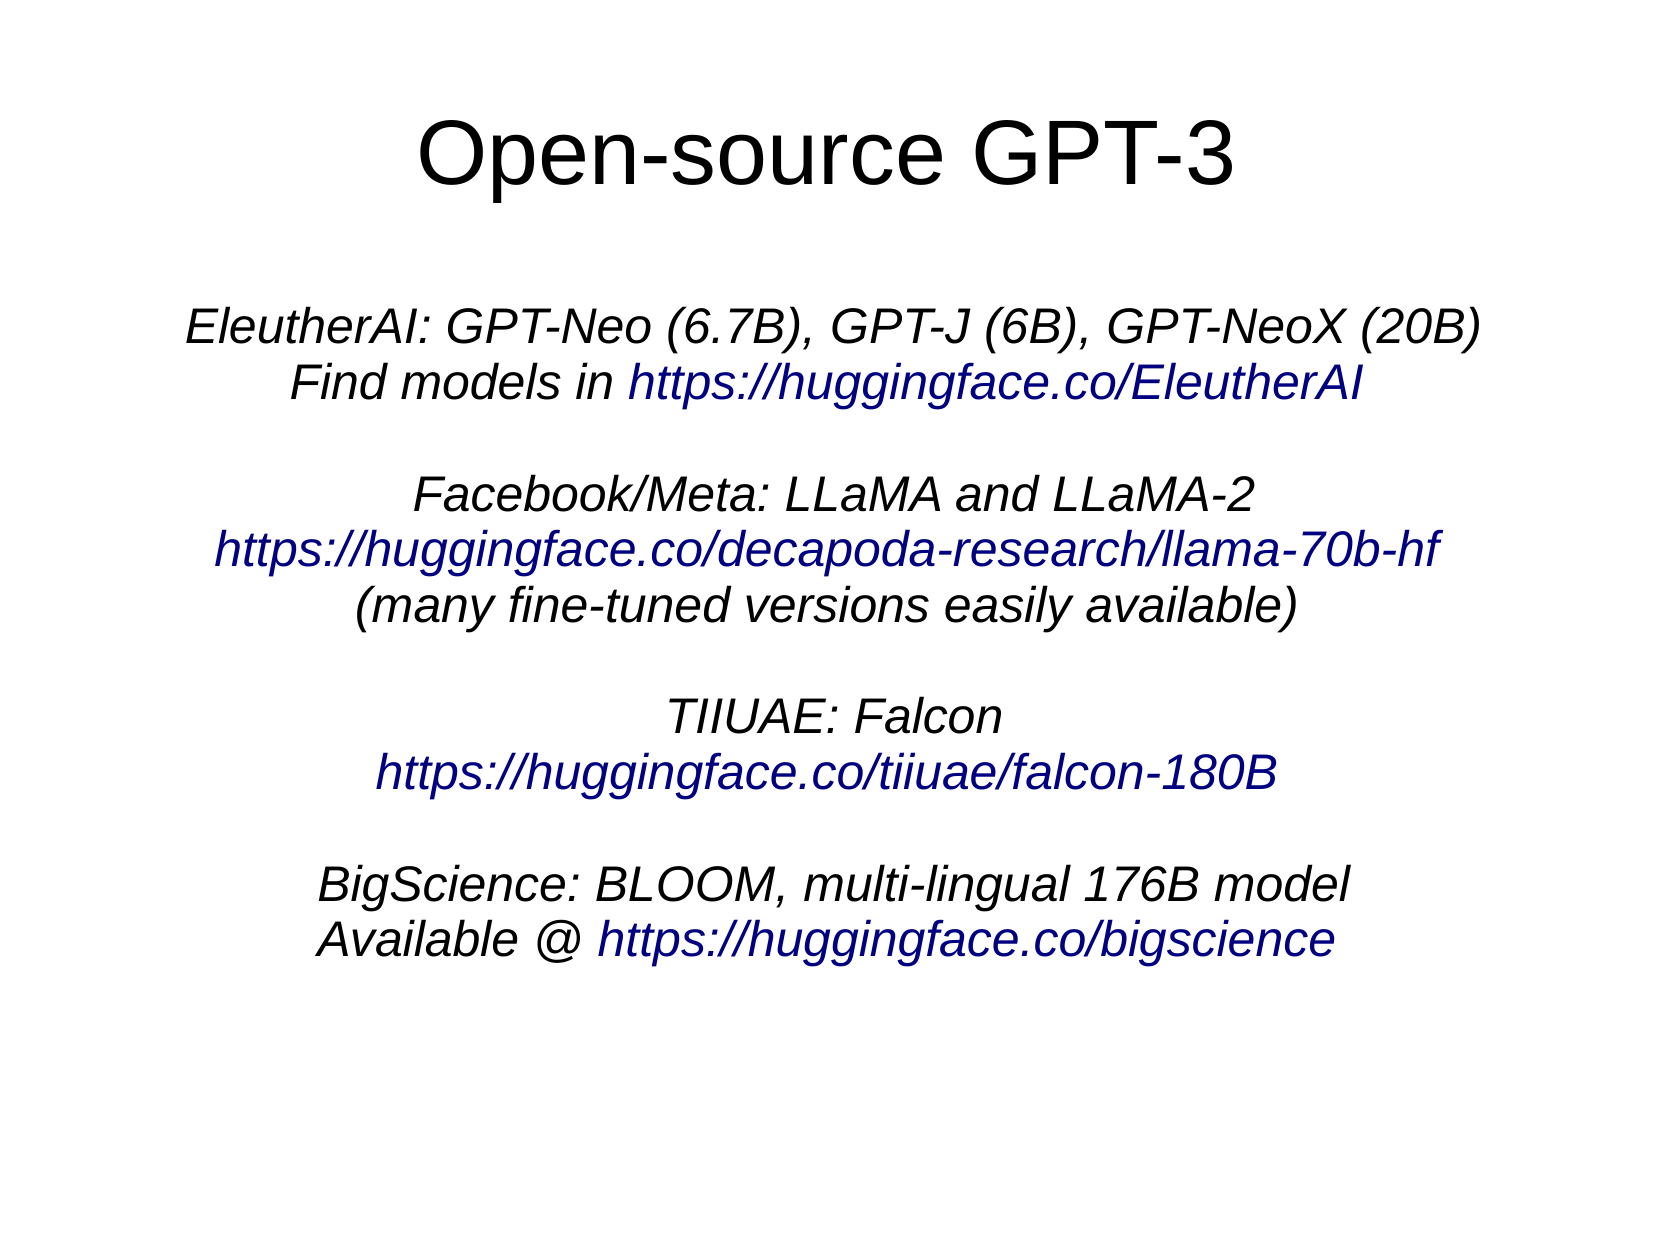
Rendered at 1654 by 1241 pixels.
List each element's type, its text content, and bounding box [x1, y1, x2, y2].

subtitle EleutherAI: GPT-Neo (6.7B), GPT-J (6B), GPT-NeoX (20B) Find models in https://huggingface.co/EleutherAI Facebook/Meta: LLaMA and LLaMA-2 https://huggingface.co/decapoda-research/llama-70b-hf (many fine-tuned versions easily available) TIIUAE: Falcon https://huggingface.co/tiiuae/falcon-180B BigScience: BLOOM, multi-lingual 176B model Available @ https://huggingface.co/bigscience [90, 298, 1579, 1079]
title Open-source GPT-3 [82, 49, 1571, 257]
